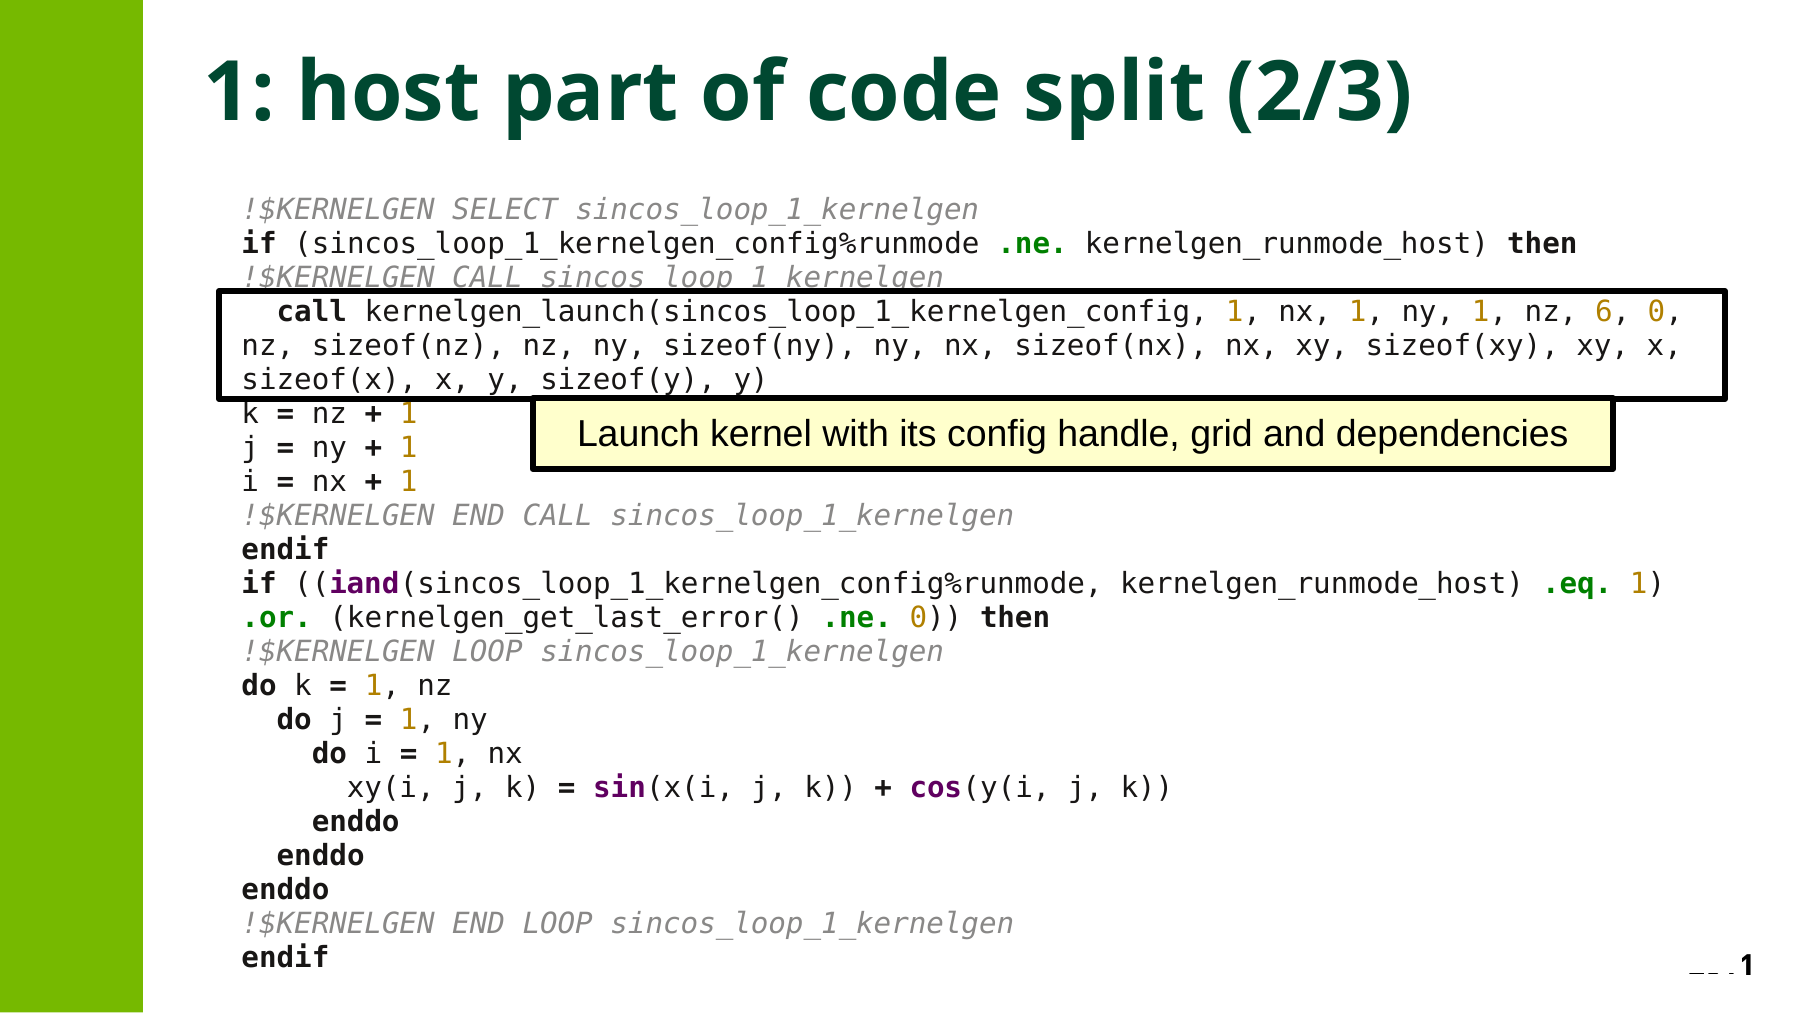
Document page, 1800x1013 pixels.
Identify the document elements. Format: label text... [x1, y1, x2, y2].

title 1: host part of code split (2/3) [188, 40, 1733, 211]
chart [240, 294, 1722, 396]
text_box Launch kernel with its config handle, grid and dependencies [532, 398, 1614, 469]
chart [240, 193, 1742, 1013]
